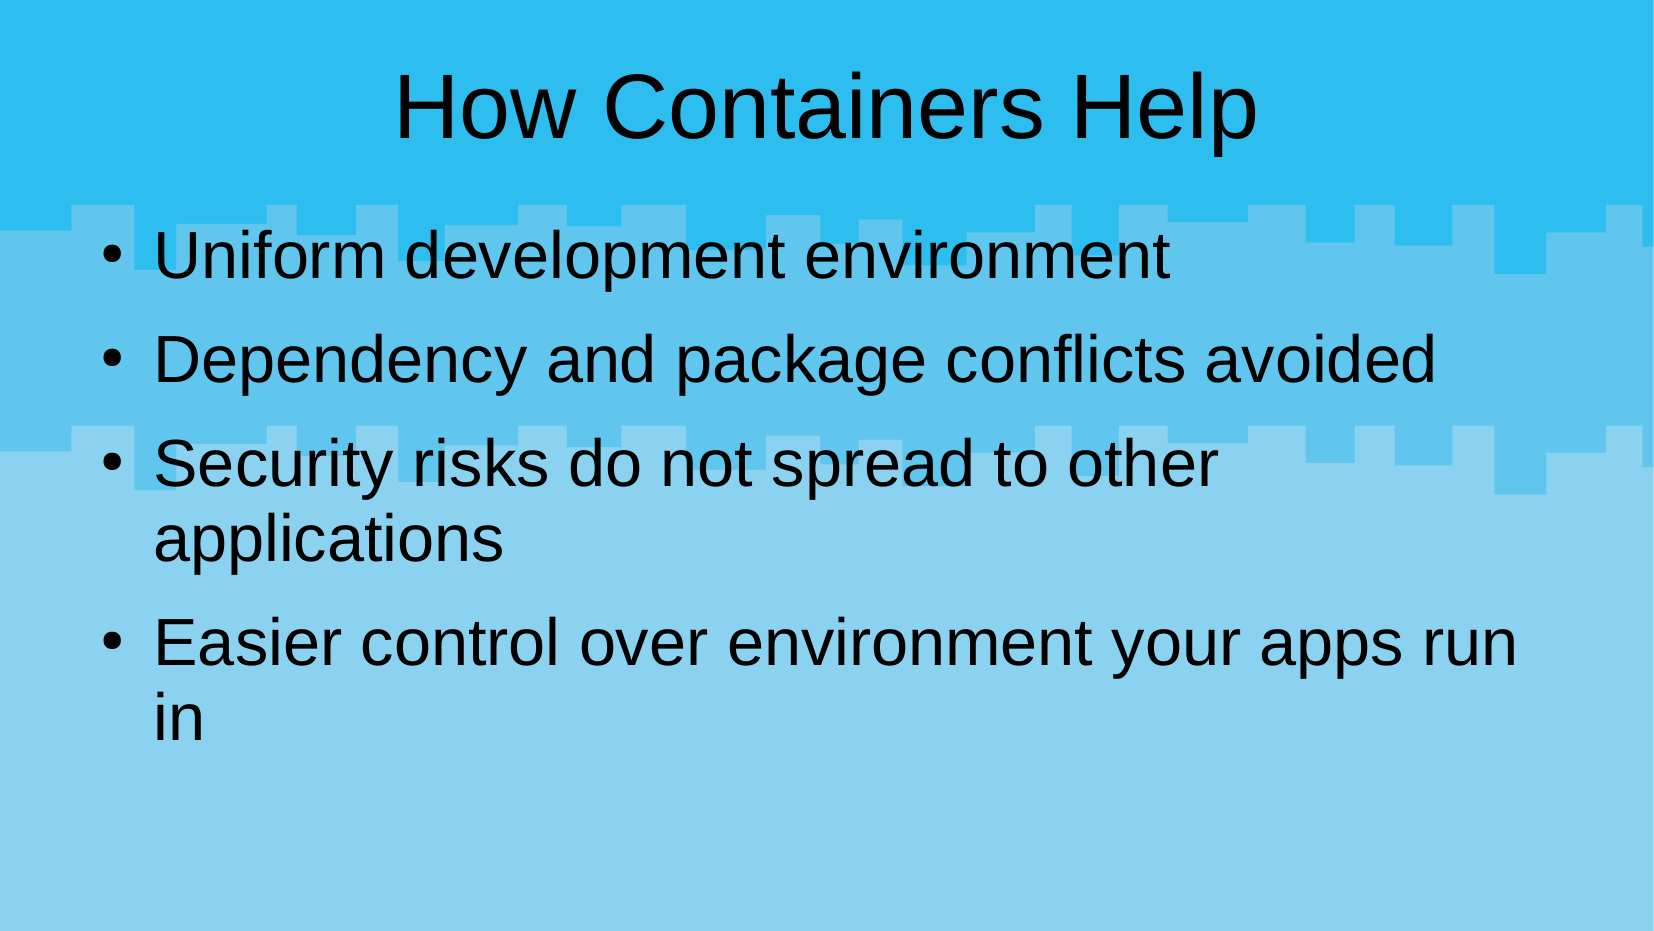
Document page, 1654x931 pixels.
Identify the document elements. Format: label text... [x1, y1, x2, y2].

title How Containers Help [82, 37, 1571, 178]
list Uniform development environment Dependency and package conflicts avoided Security risks do not spread to other applications Easier control over environment your apps run in [82, 217, 1571, 886]
picture [0, 0, 1654, 931]
